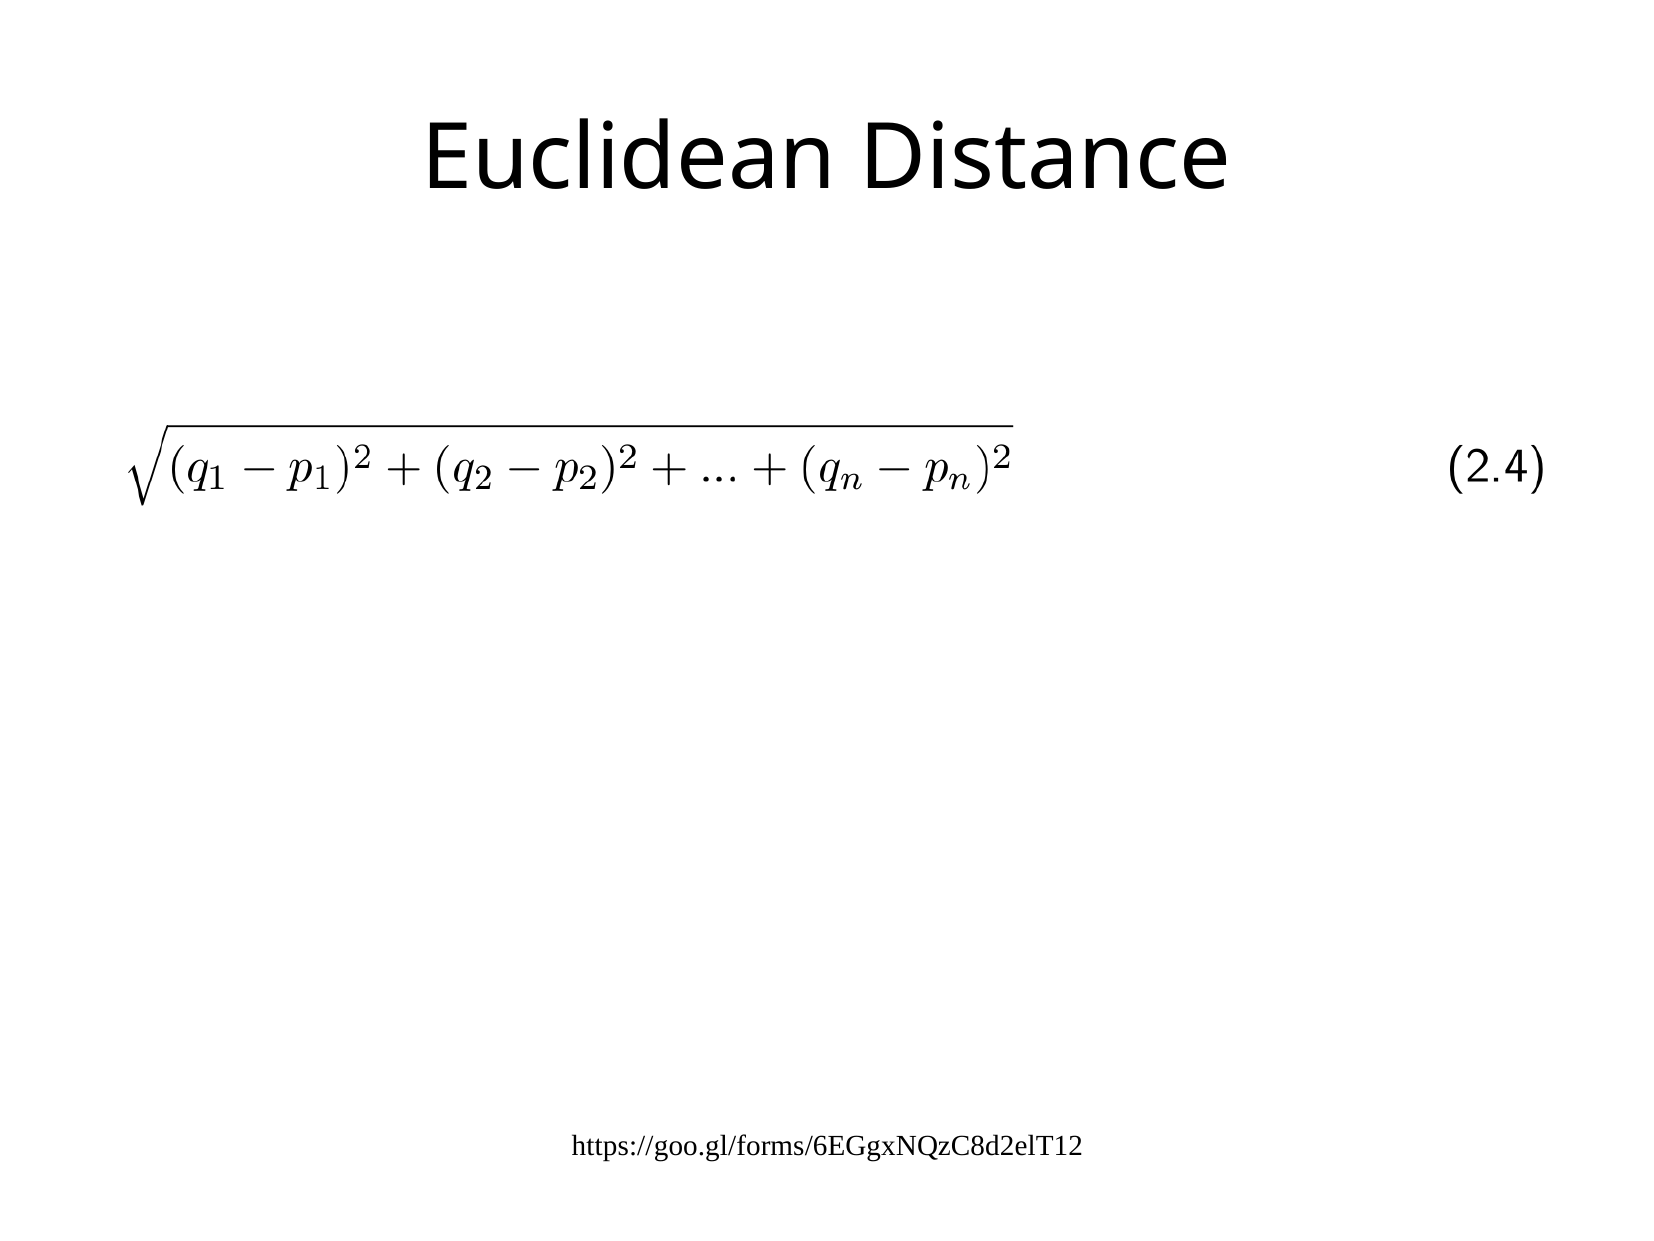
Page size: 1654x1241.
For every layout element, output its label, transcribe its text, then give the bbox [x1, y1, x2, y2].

title Euclidean Distance [82, 49, 1571, 257]
picture [70, 354, 1559, 533]
